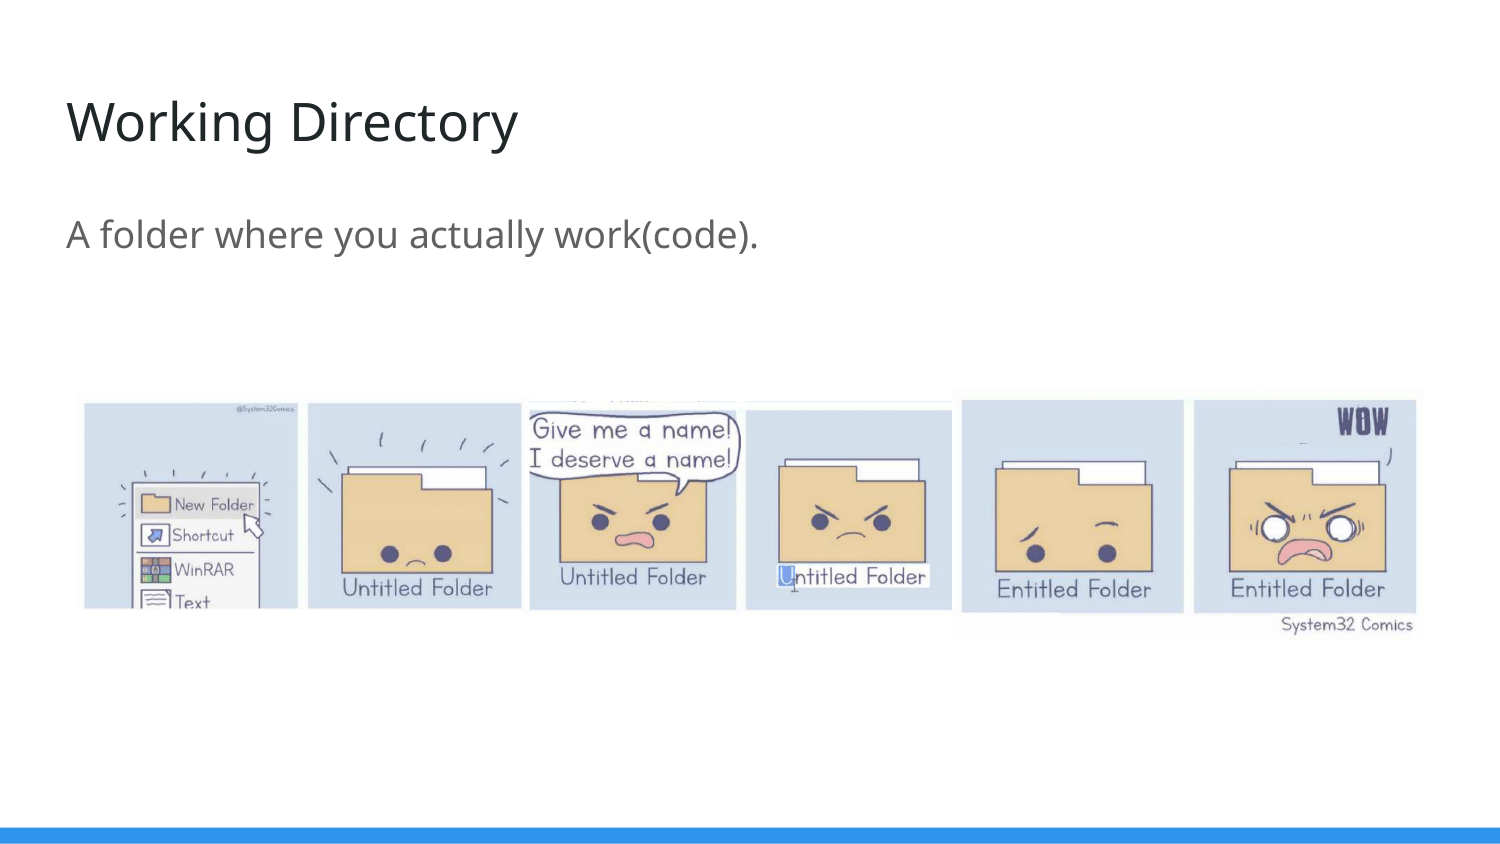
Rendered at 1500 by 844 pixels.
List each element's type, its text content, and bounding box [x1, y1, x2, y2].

list A folder where you actually work(code). [51, 189, 1449, 694]
picture [75, 379, 1425, 641]
title Working Directory [51, 72, 1449, 167]
